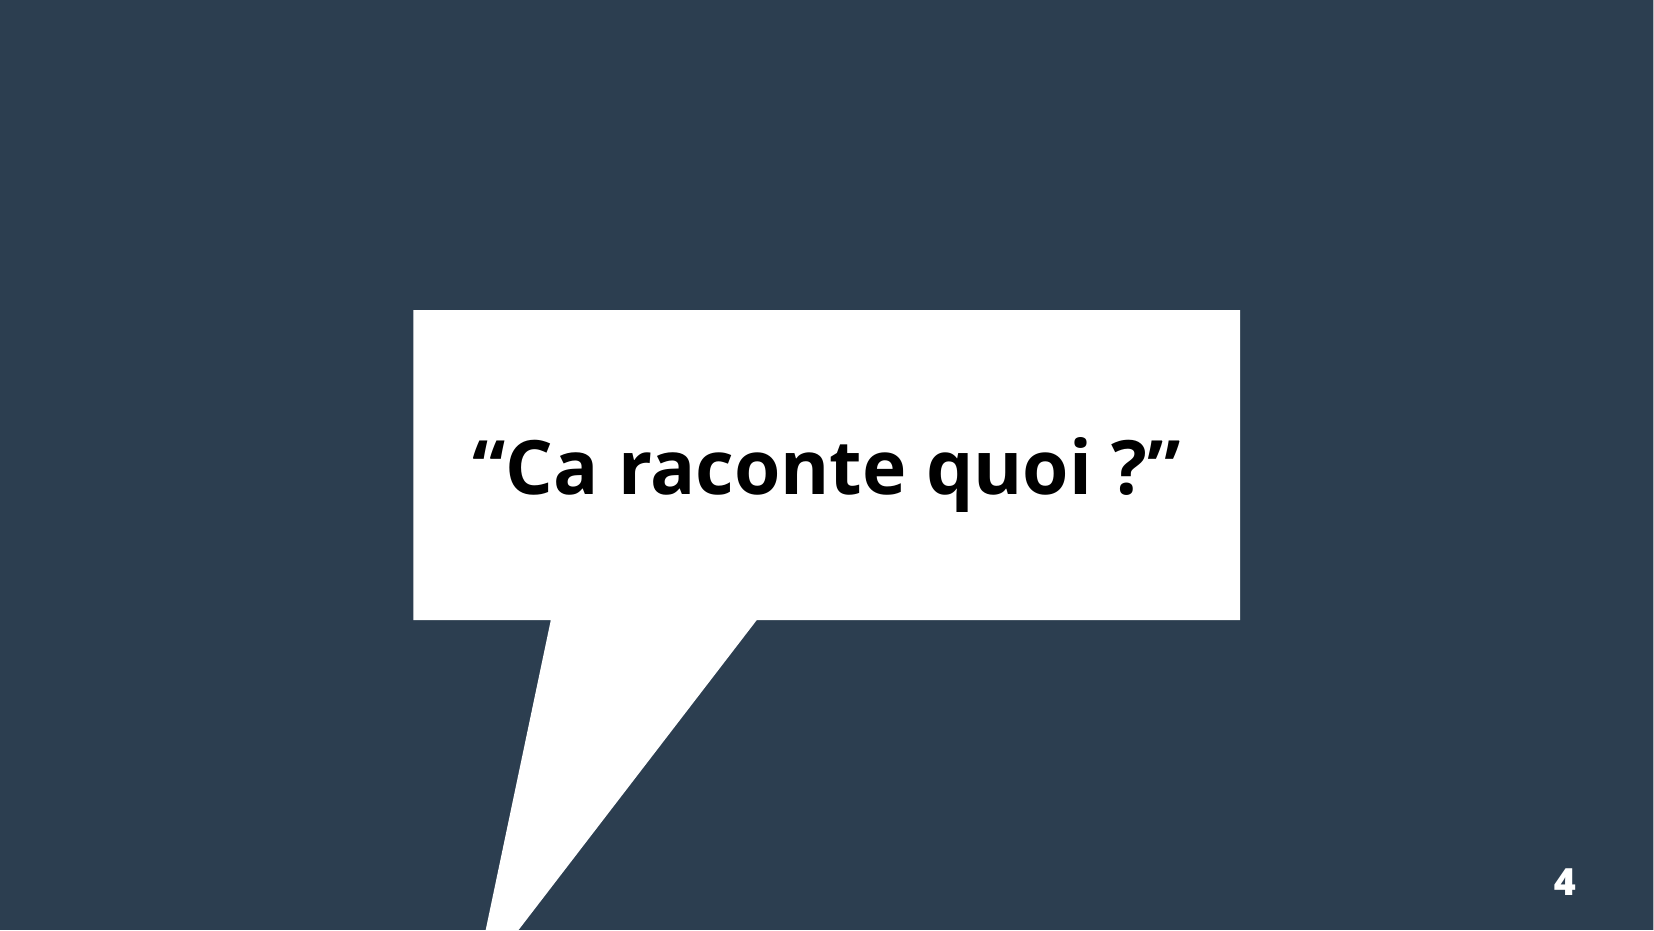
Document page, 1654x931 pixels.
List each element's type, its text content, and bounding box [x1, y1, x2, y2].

subtitle “Ca raconte quoi ?” [442, 354, 1211, 576]
